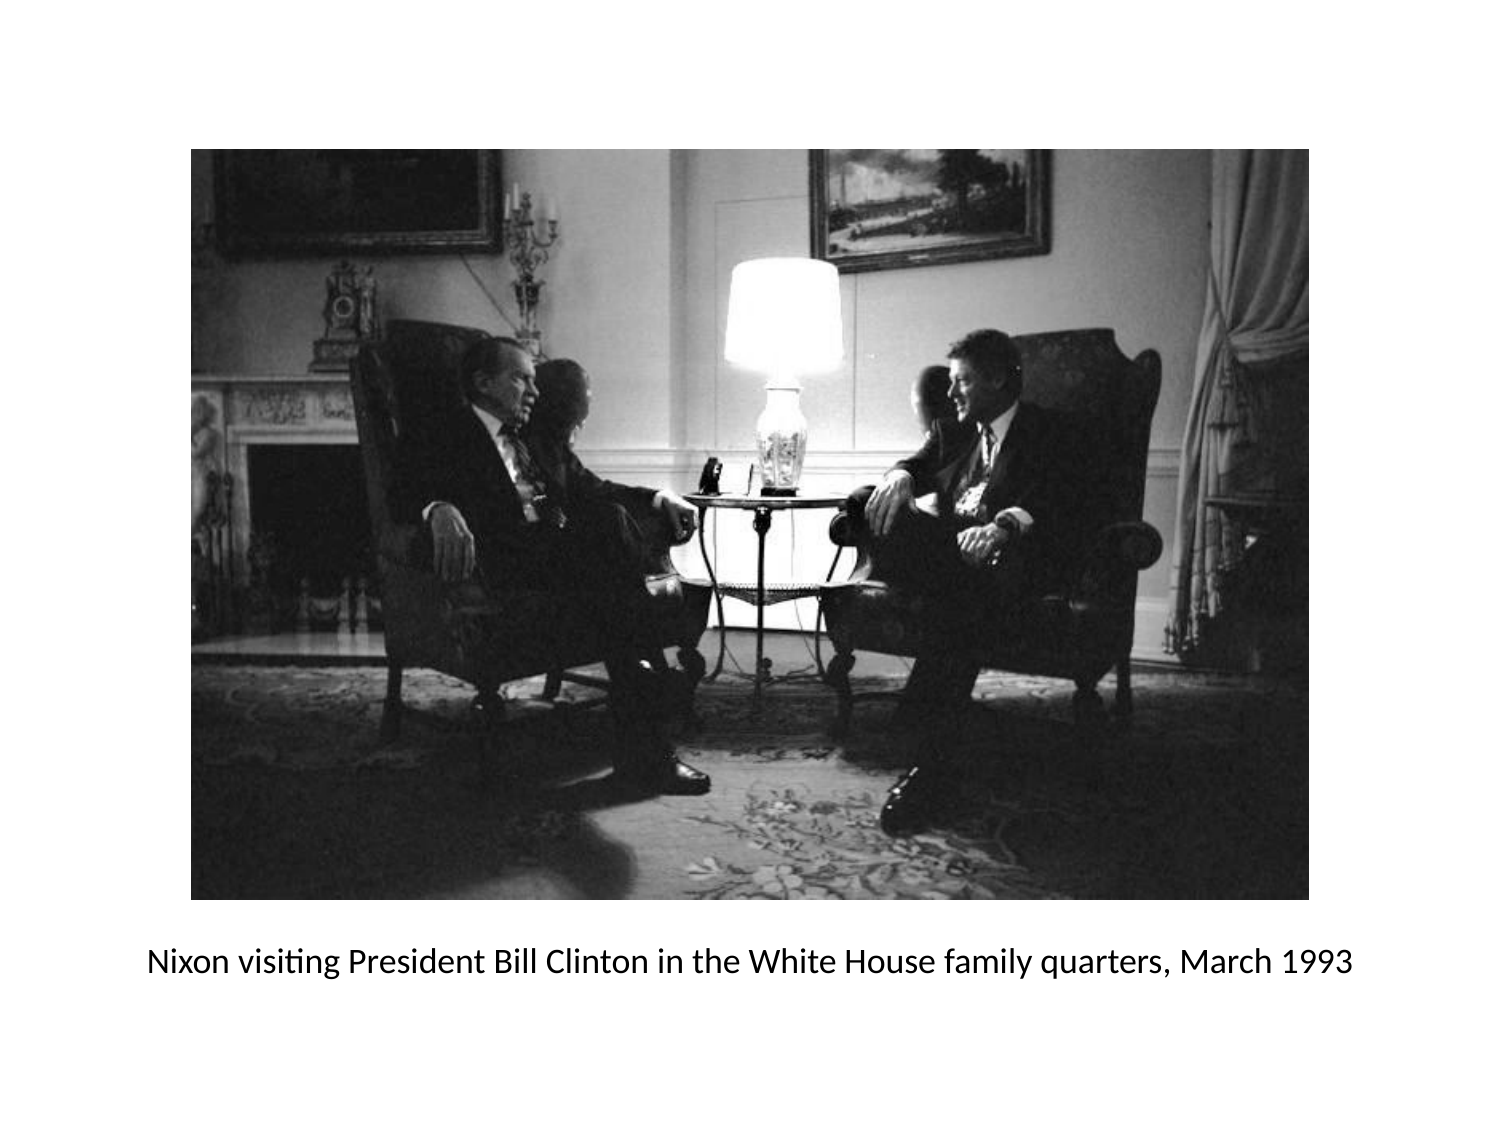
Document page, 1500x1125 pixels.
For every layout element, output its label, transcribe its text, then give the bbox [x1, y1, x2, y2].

picture [191, 149, 1309, 900]
text_box Nixon visiting President Bill Clinton in the White House family quarters, March 1993 [132, 929, 1368, 988]
